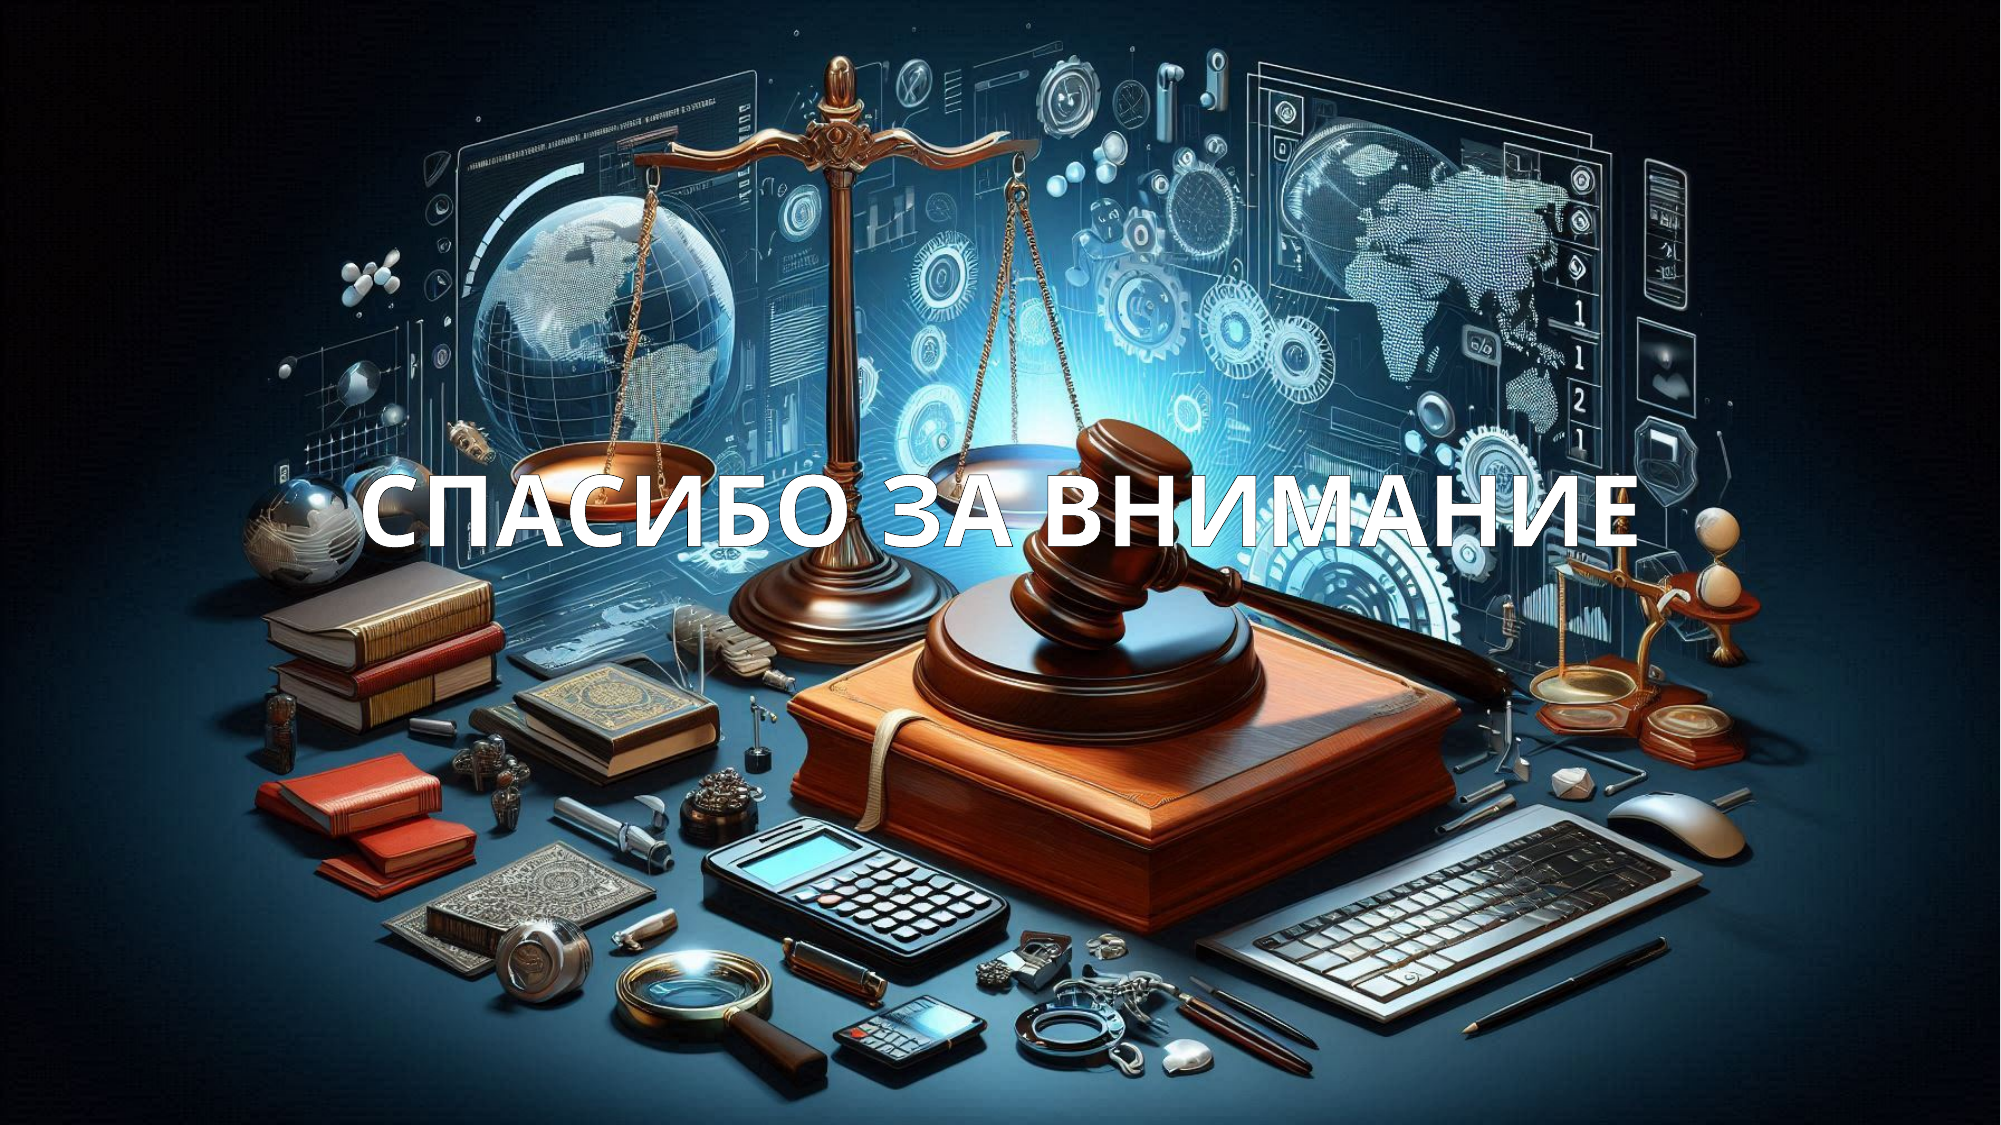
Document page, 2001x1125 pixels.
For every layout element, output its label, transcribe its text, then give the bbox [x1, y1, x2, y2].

picture [0, 0, 2001, 1125]
title СПАСИБО ЗА ВНИМАНИЕ [249, 184, 1750, 576]
